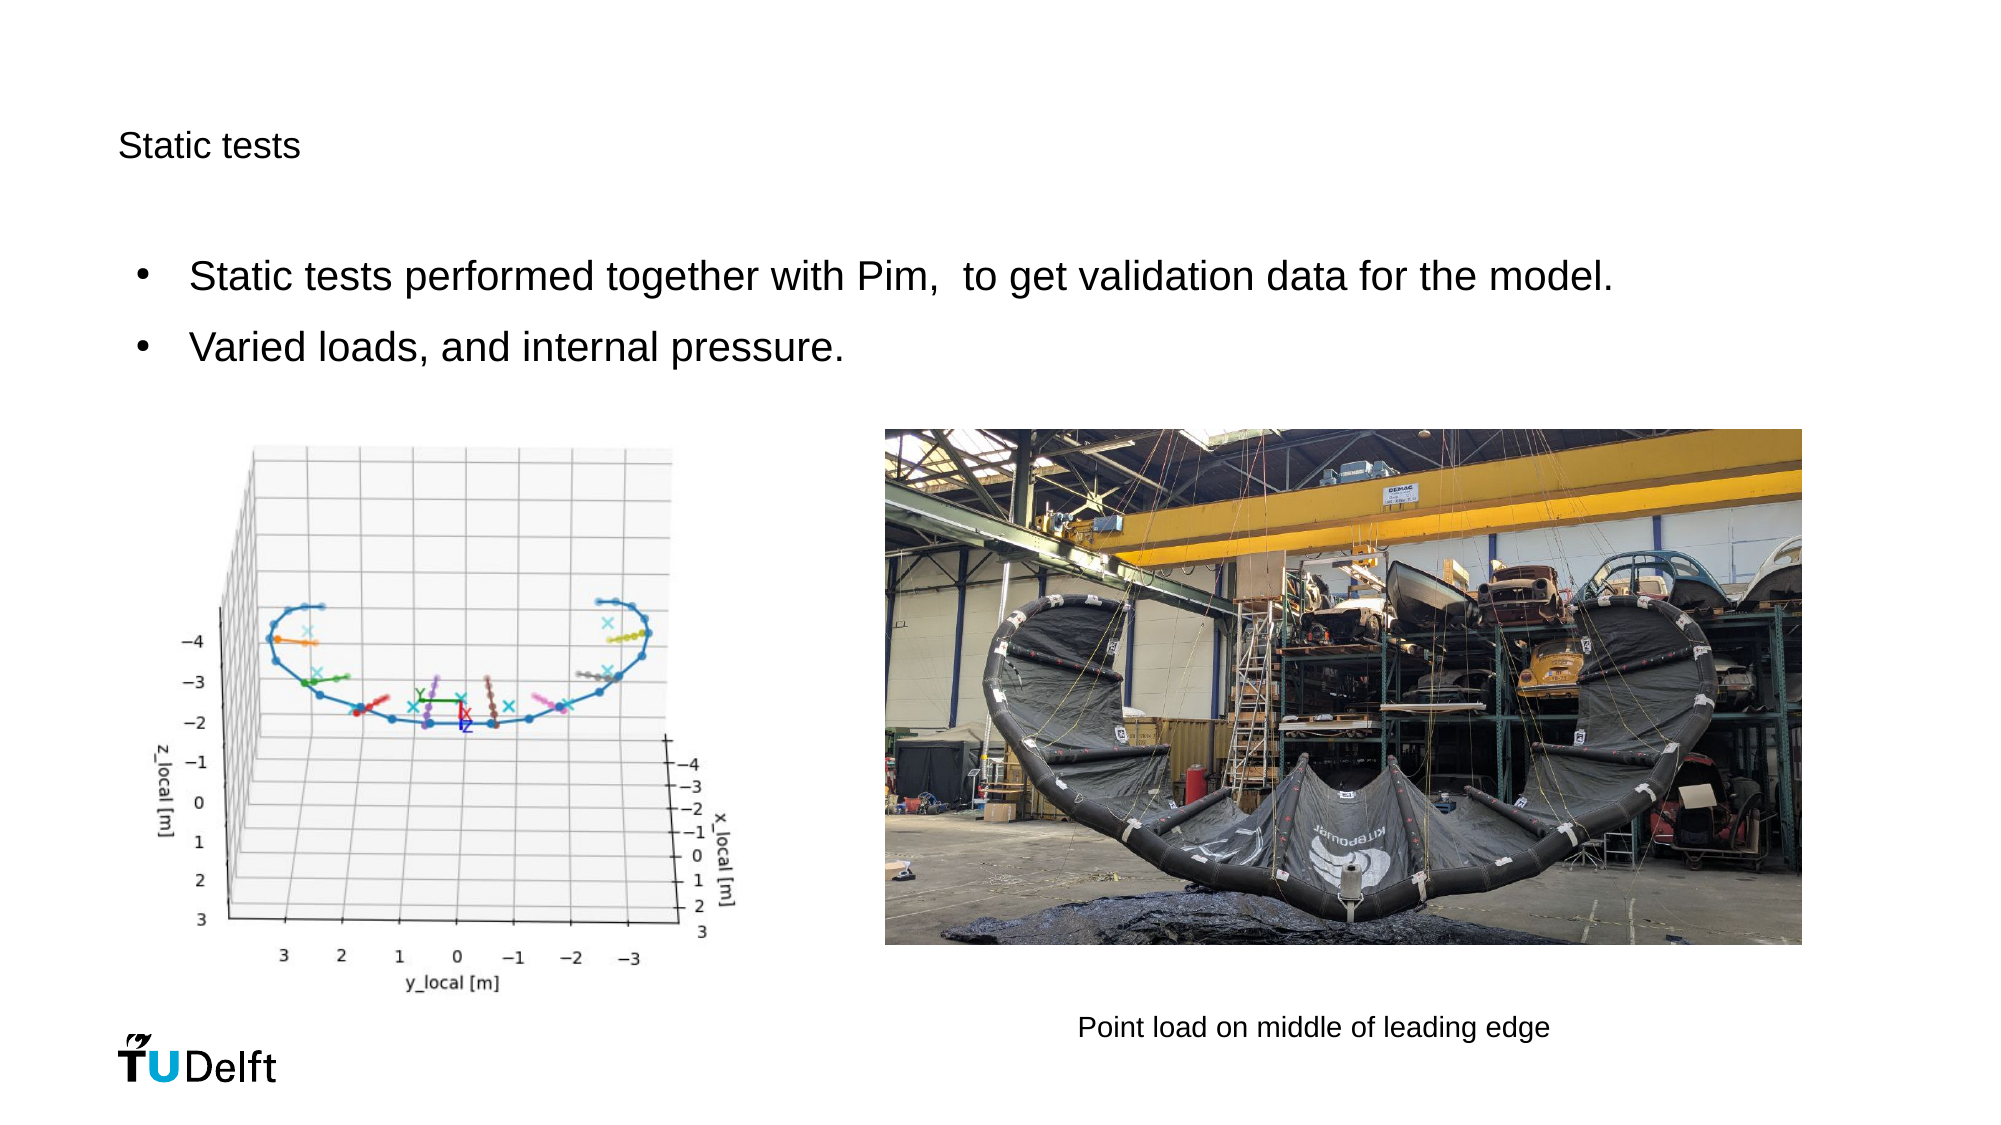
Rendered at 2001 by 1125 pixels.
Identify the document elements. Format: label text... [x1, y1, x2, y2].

text_box Point load on middle of leading edge [1062, 1003, 1713, 1063]
picture [29, 396, 858, 1034]
picture [885, 429, 1802, 945]
list Static tests performed together with Pim, to get validation data for the model. Varied loads, and internal pressure. [117, 256, 1882, 985]
title Static tests [117, 118, 1882, 172]
